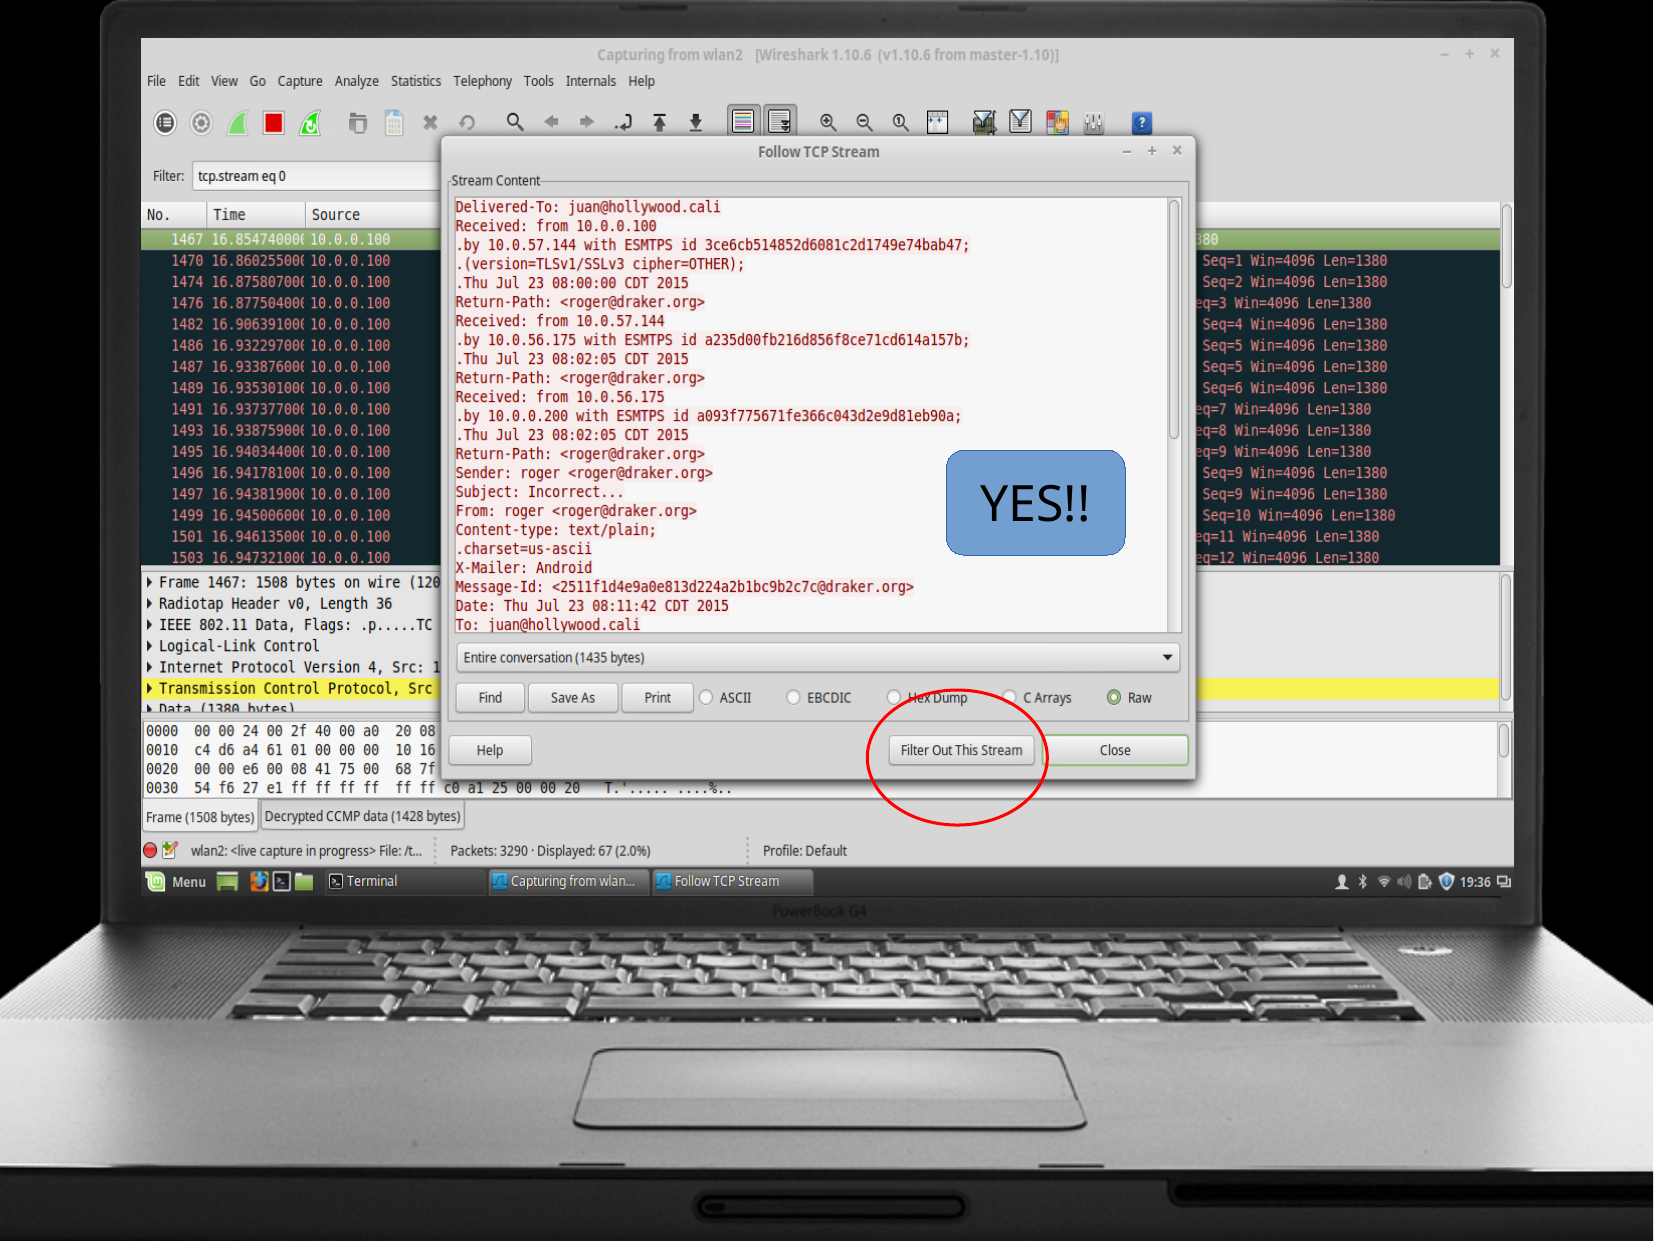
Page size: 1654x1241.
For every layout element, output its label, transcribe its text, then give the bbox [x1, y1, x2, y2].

picture [0, 0, 1654, 1241]
text_box YES!! [946, 450, 1126, 556]
